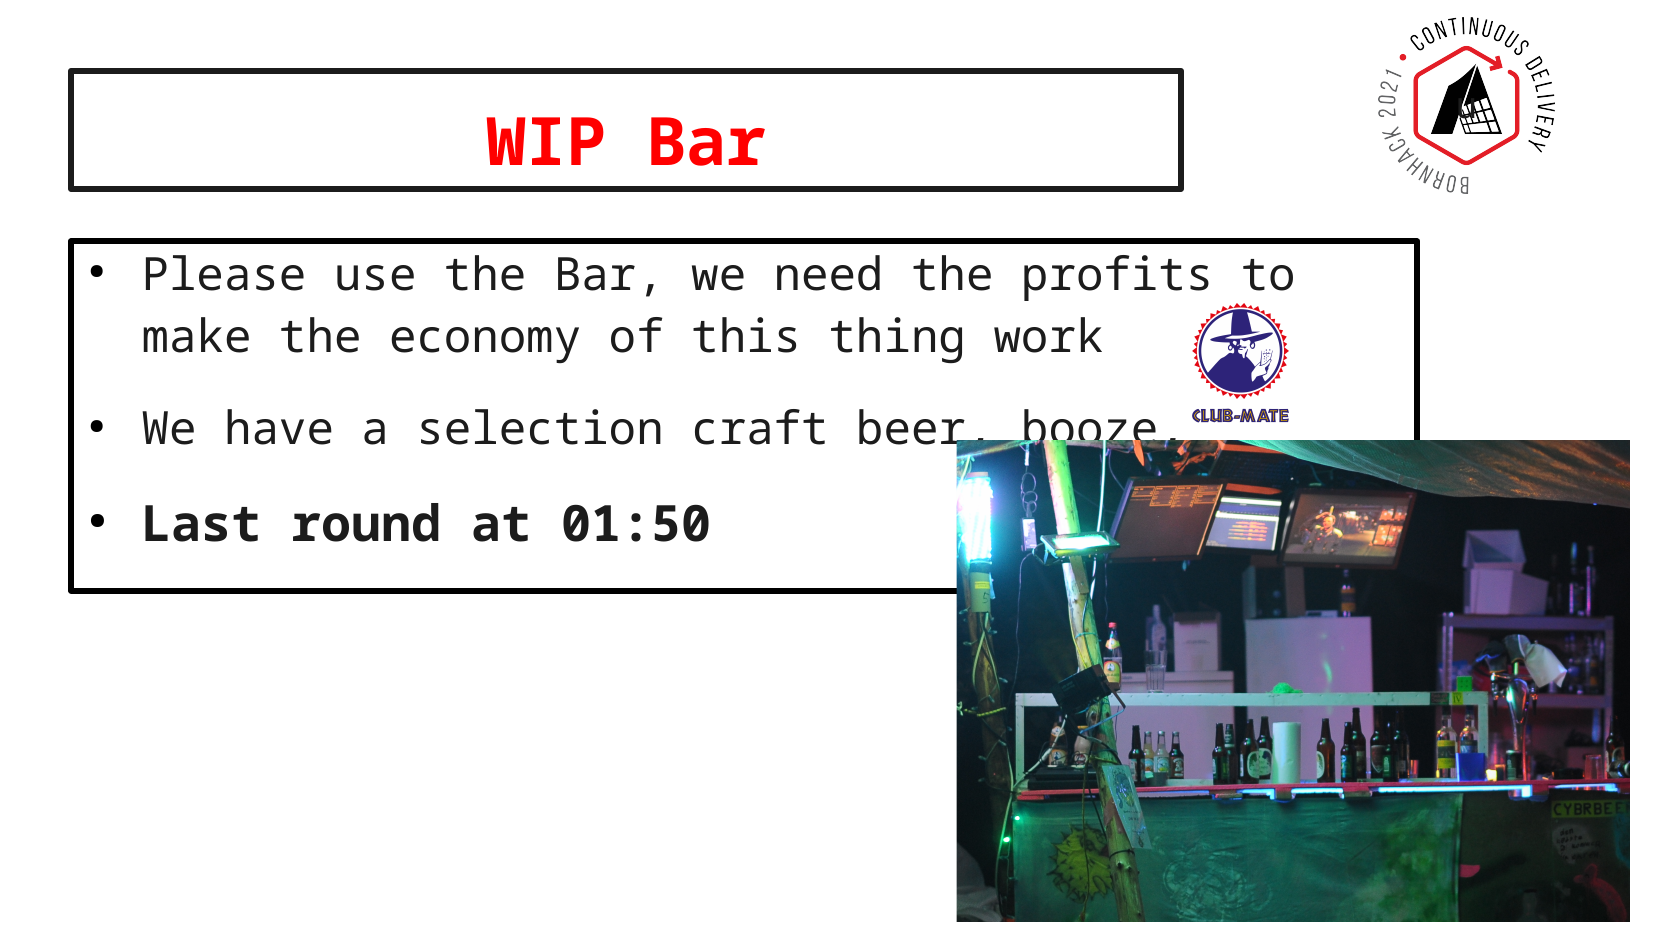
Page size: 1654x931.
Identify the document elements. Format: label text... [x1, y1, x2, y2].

subtitle Please use the Bar, we need the profits to make the economy of this thing work We have a selection craft beer, booze, Last round at 01:50 [70, 241, 1418, 591]
picture [956, 440, 1630, 922]
picture [1378, 17, 1555, 194]
picture [1181, 290, 1300, 438]
title WIP Bar [70, 70, 1182, 189]
